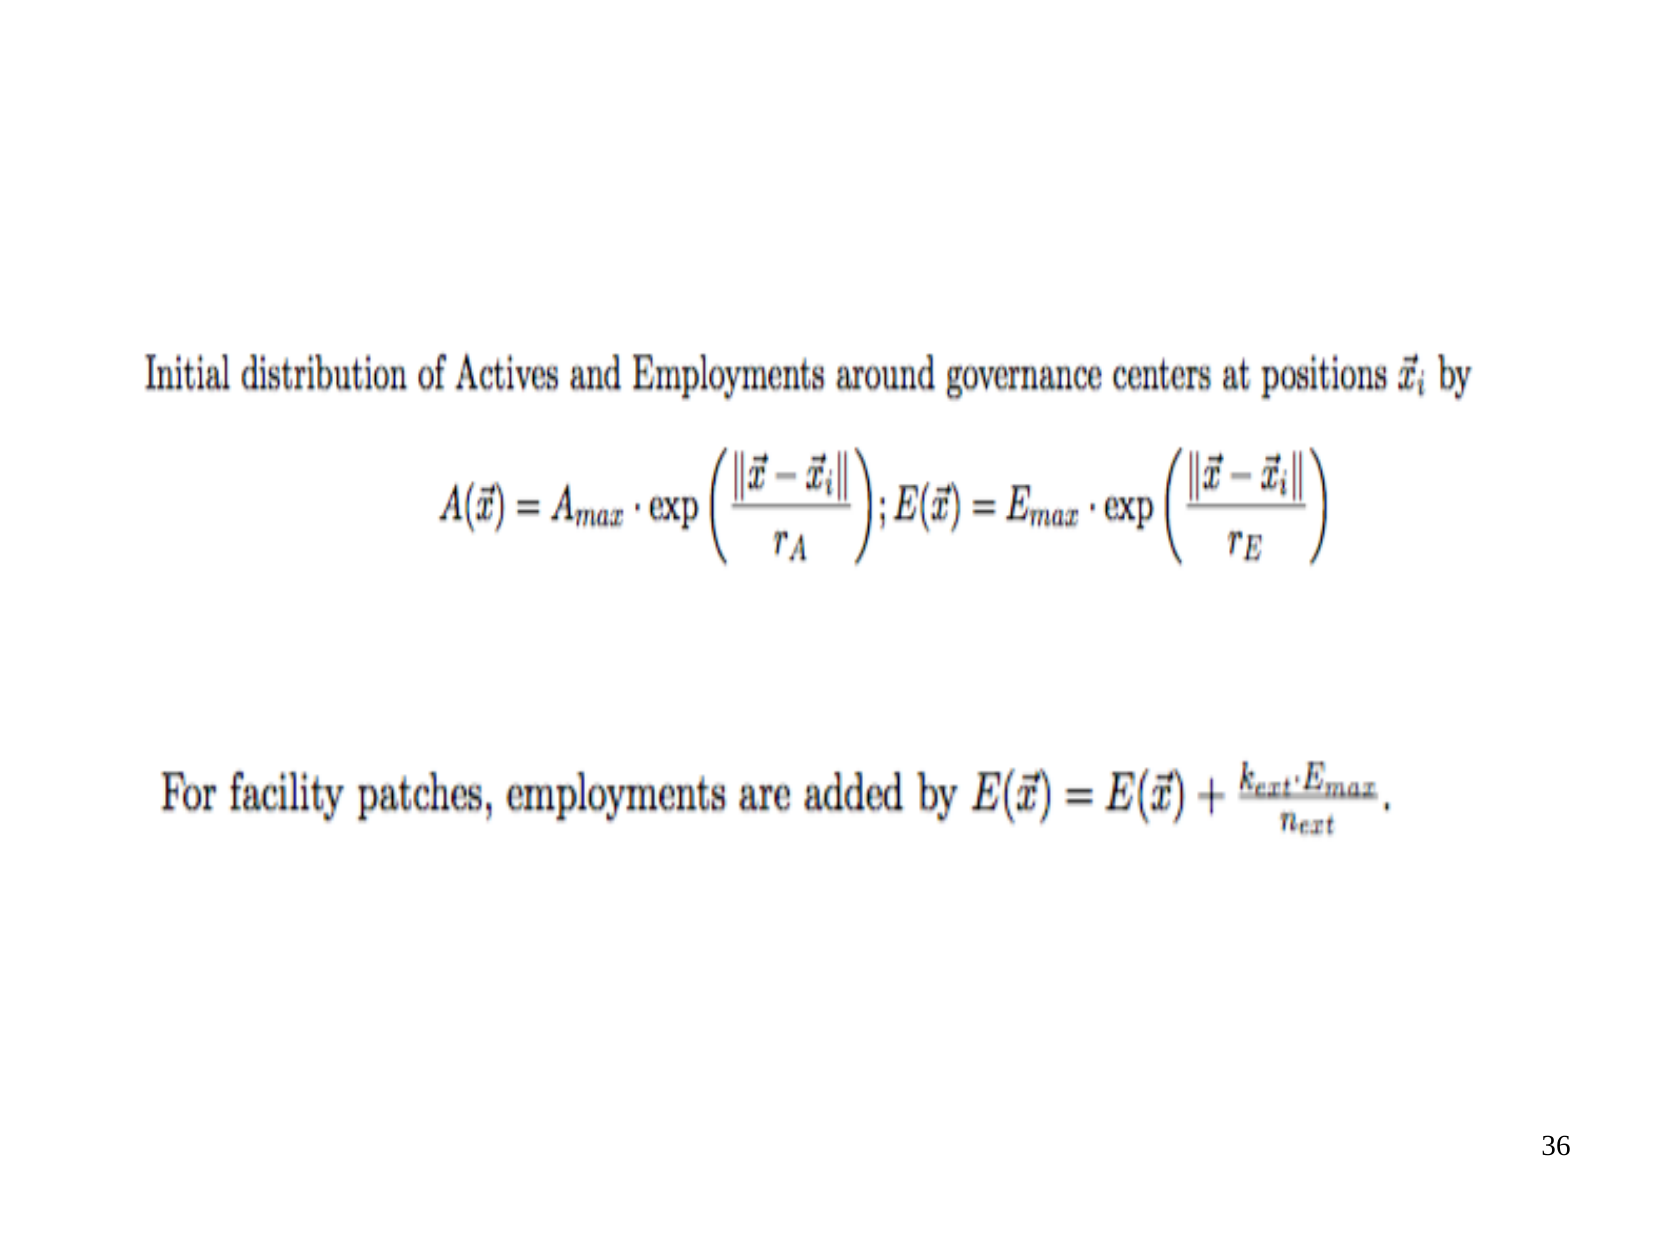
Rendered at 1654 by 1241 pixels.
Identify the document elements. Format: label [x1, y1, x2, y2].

picture [118, 318, 1501, 626]
picture [129, 732, 1439, 886]
